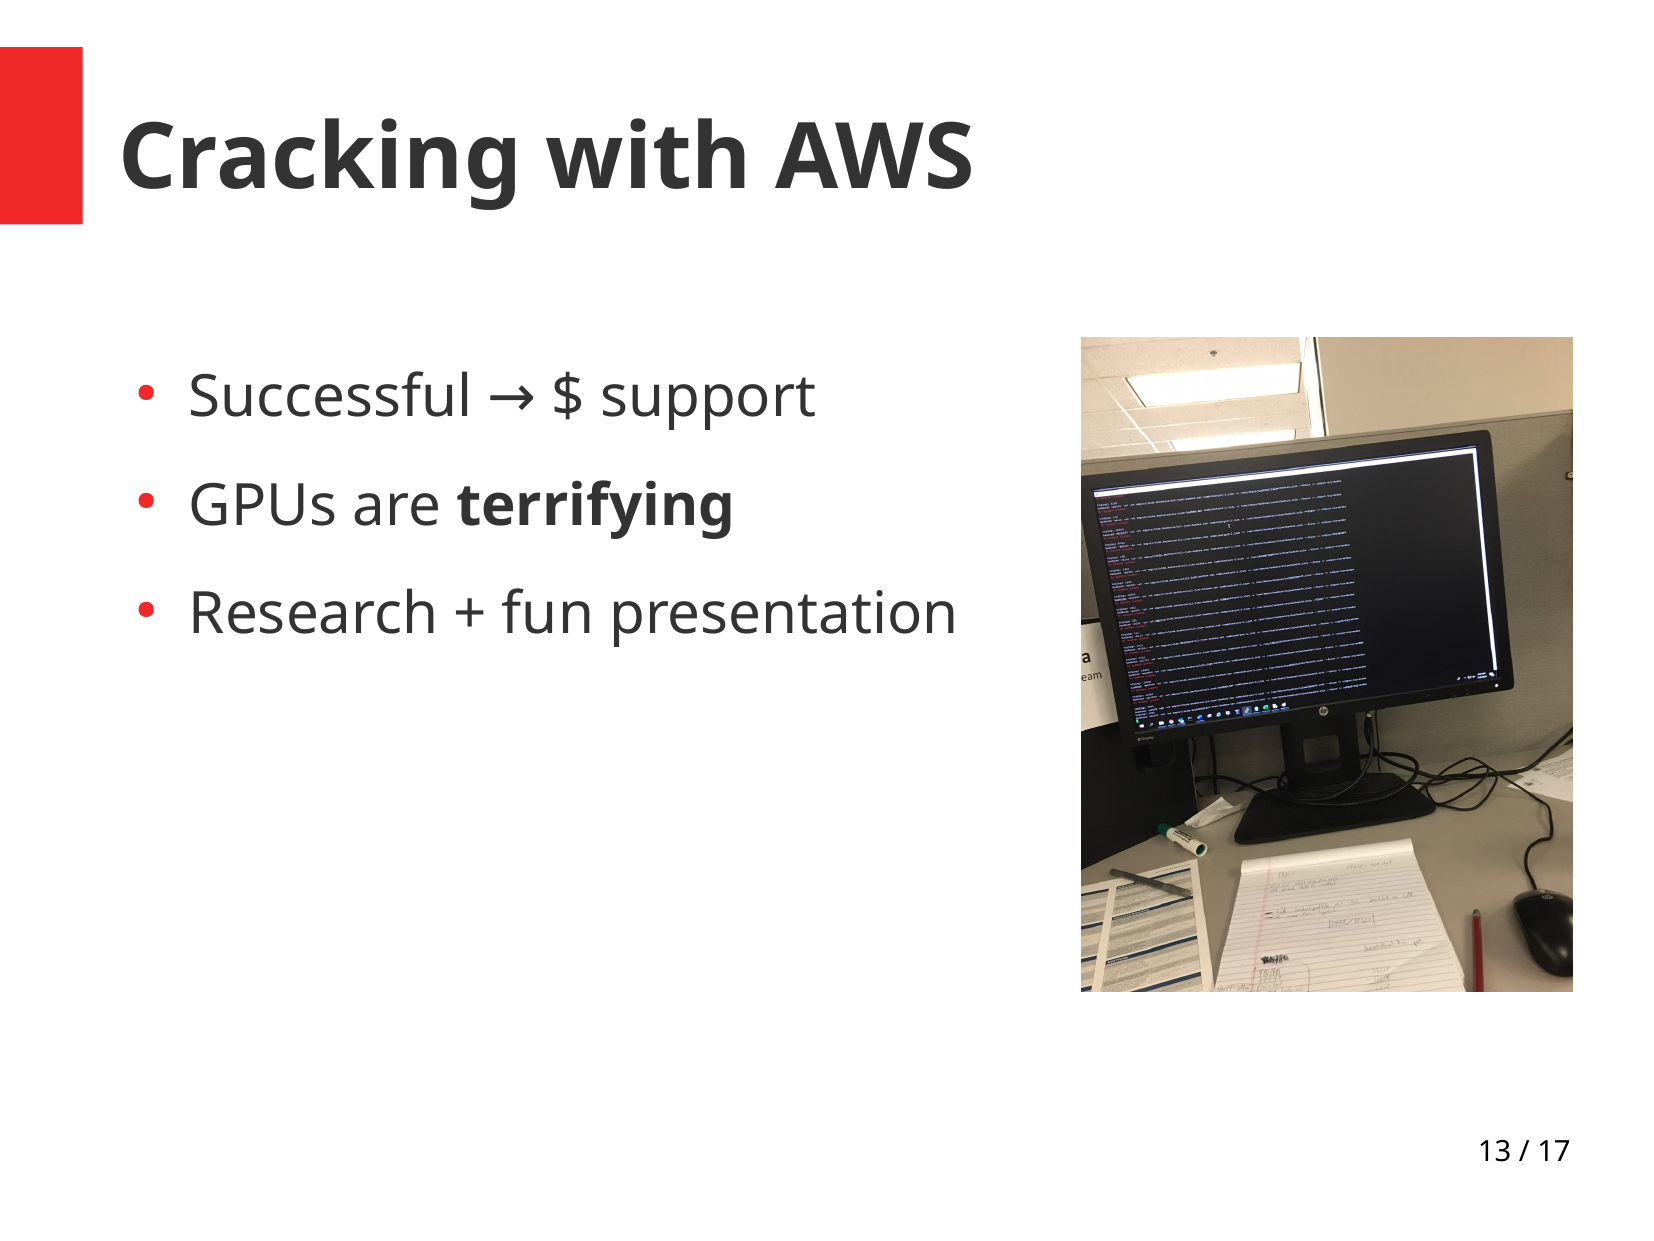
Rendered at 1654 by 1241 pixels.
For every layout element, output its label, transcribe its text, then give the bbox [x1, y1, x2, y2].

list Successful → $ support GPUs are terrifying Research + fun presentation [118, 354, 1081, 1074]
picture [1081, 337, 1573, 992]
title Cracking with AWS [118, 49, 1571, 257]
